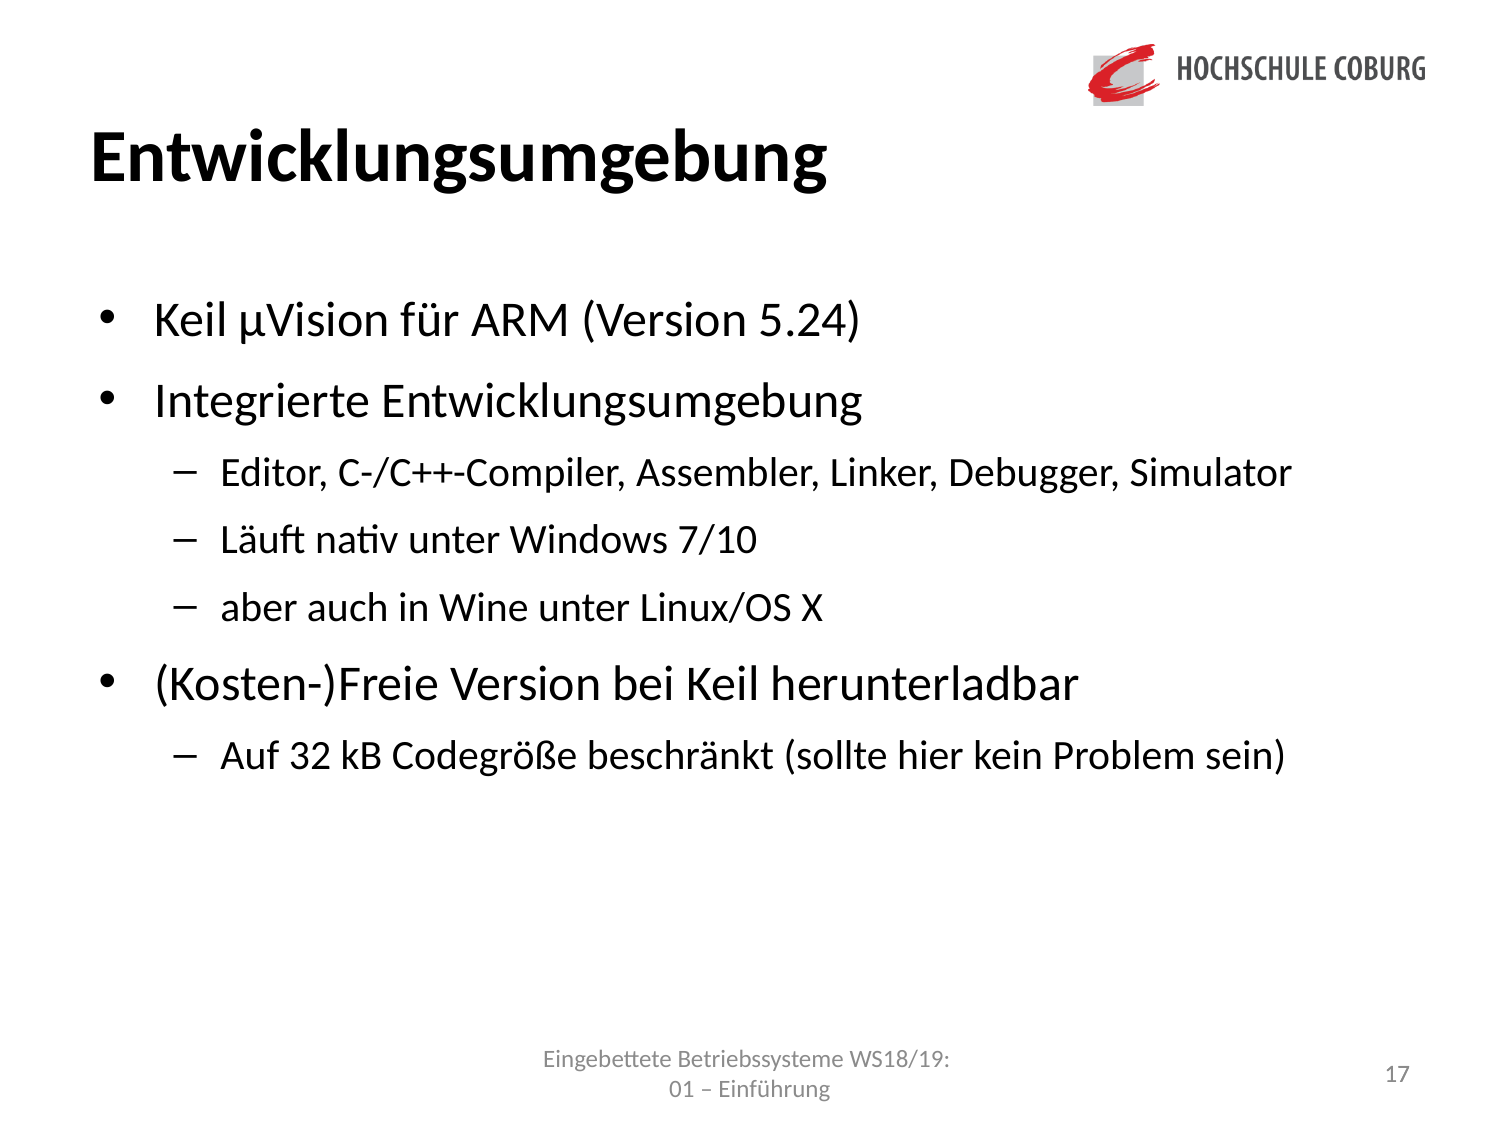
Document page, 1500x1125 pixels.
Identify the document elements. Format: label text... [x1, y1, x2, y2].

text_box Keil µVision für ARM (Version 5.24) Integrierte Entwicklungsumgebung Editor, C-/C++-Compiler, Assembler, Linker, Debugger, Simulator Läuft nativ unter Windows 7/10 aber auch in Wine unter Linux/OS X (Kosten-)Freie Version bei Keil herunterladbar Auf 32 kB Codegröße beschränkt (sollte hier kein Problem sein) [83, 272, 1425, 1043]
title Entwicklungsumgebung [75, 45, 1425, 259]
picture [1088, 44, 1425, 106]
slide_number <number> [1074, 1043, 1425, 1103]
